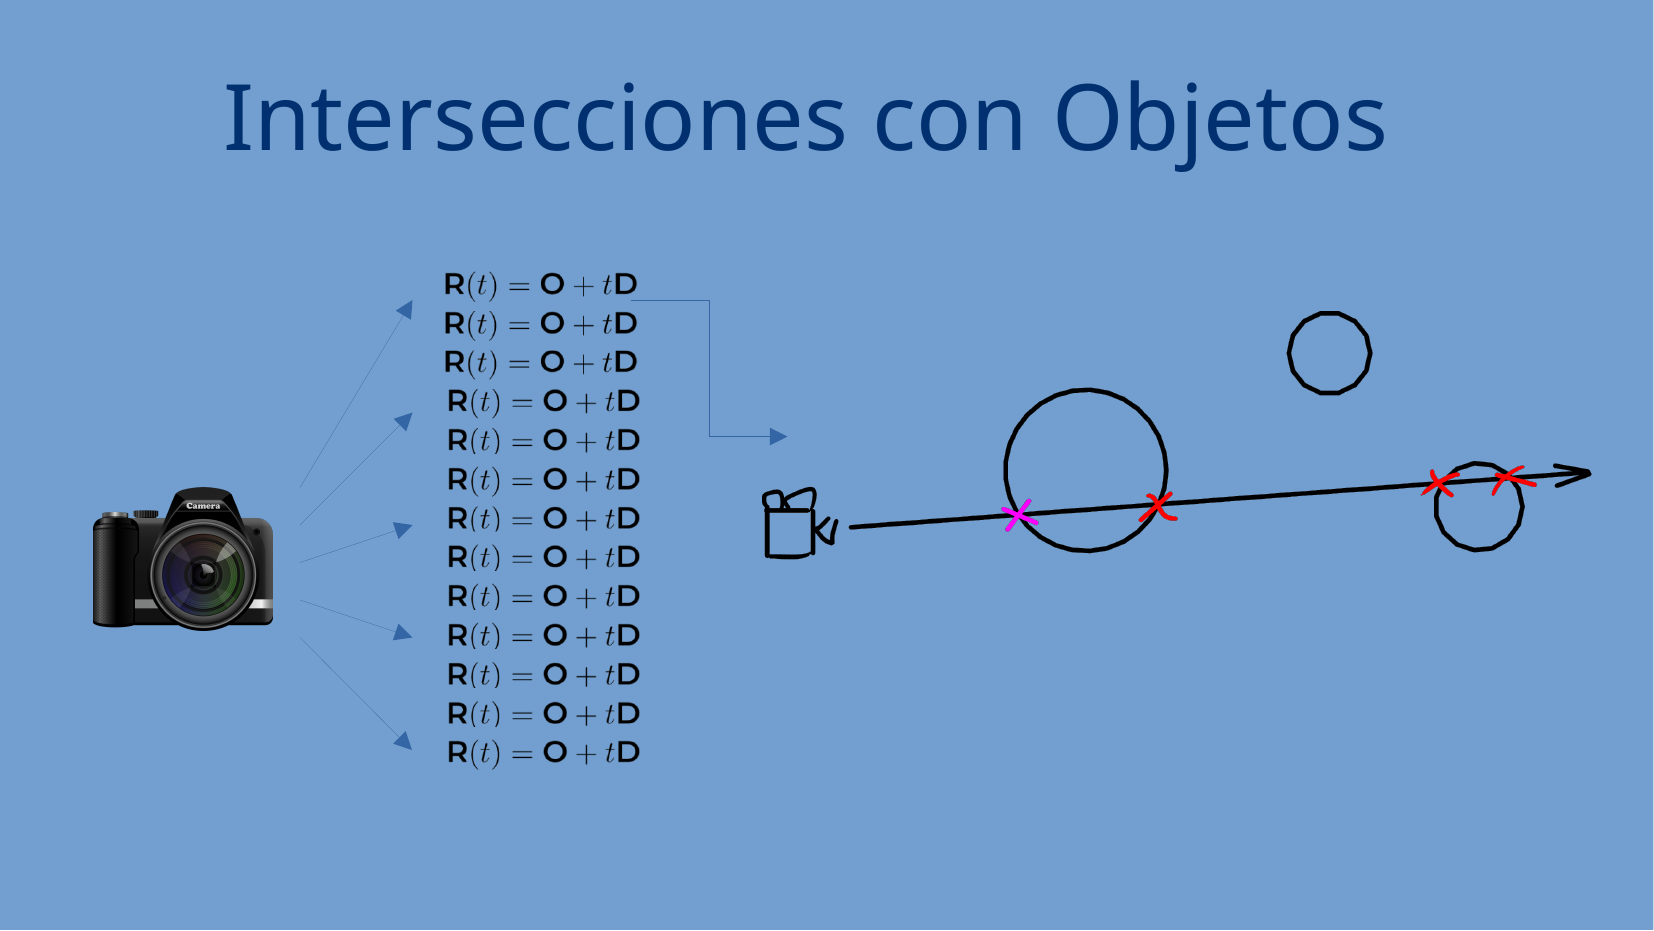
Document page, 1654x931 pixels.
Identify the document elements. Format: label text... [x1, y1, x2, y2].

picture [750, 262, 1599, 587]
picture [411, 232, 676, 826]
picture [93, 487, 273, 631]
title Intersecciones con Objetos [37, 42, 1576, 188]
